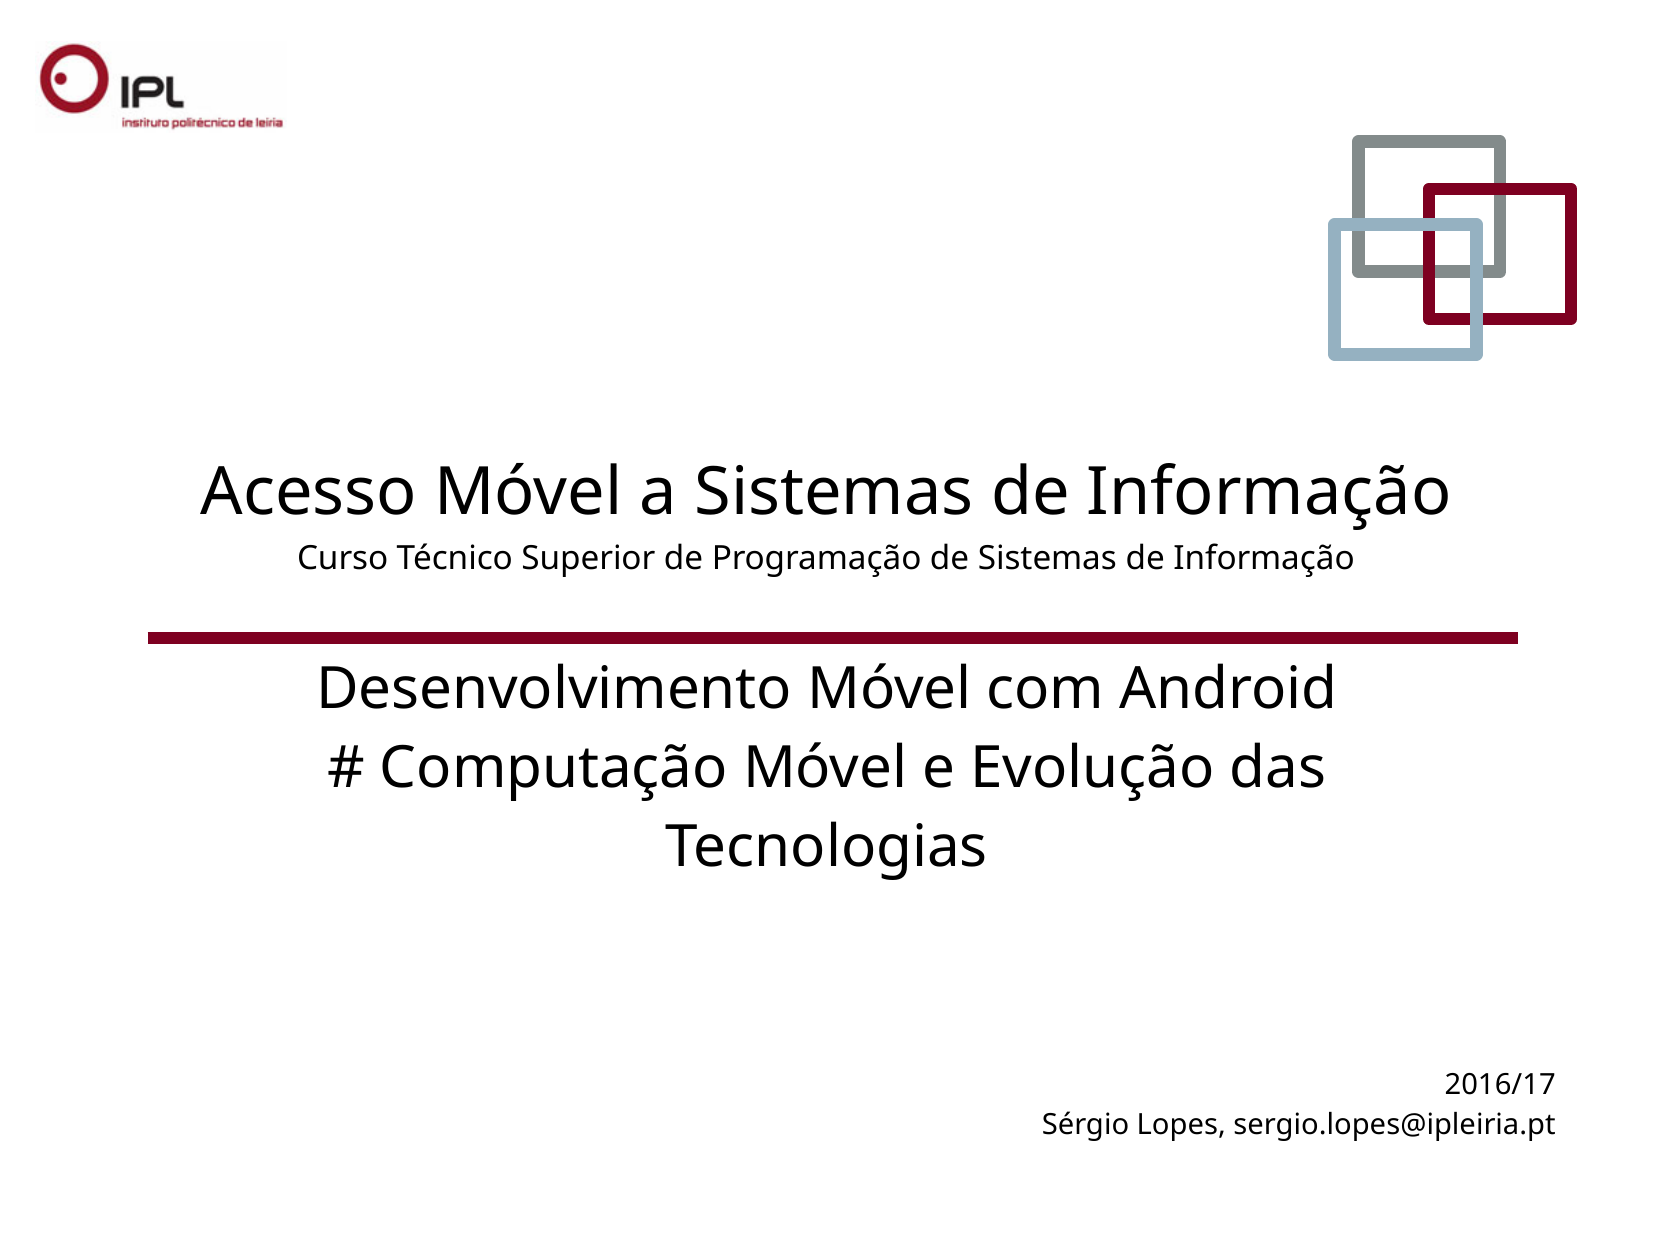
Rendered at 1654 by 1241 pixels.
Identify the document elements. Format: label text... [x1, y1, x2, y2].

text_box Desenvolvimento Móvel com Android # Computação Móvel e Evolução das Tecnologias [183, 645, 1471, 885]
subtitle Acesso Móvel a Sistemas de Informação Curso Técnico Superior de Programação de Sistemas de Informação [183, 372, 1471, 632]
picture [35, 41, 291, 133]
text_box 2016/17 Sérgio Lopes, sergio.lopes@ipleiria.pt [933, 1055, 1571, 1151]
